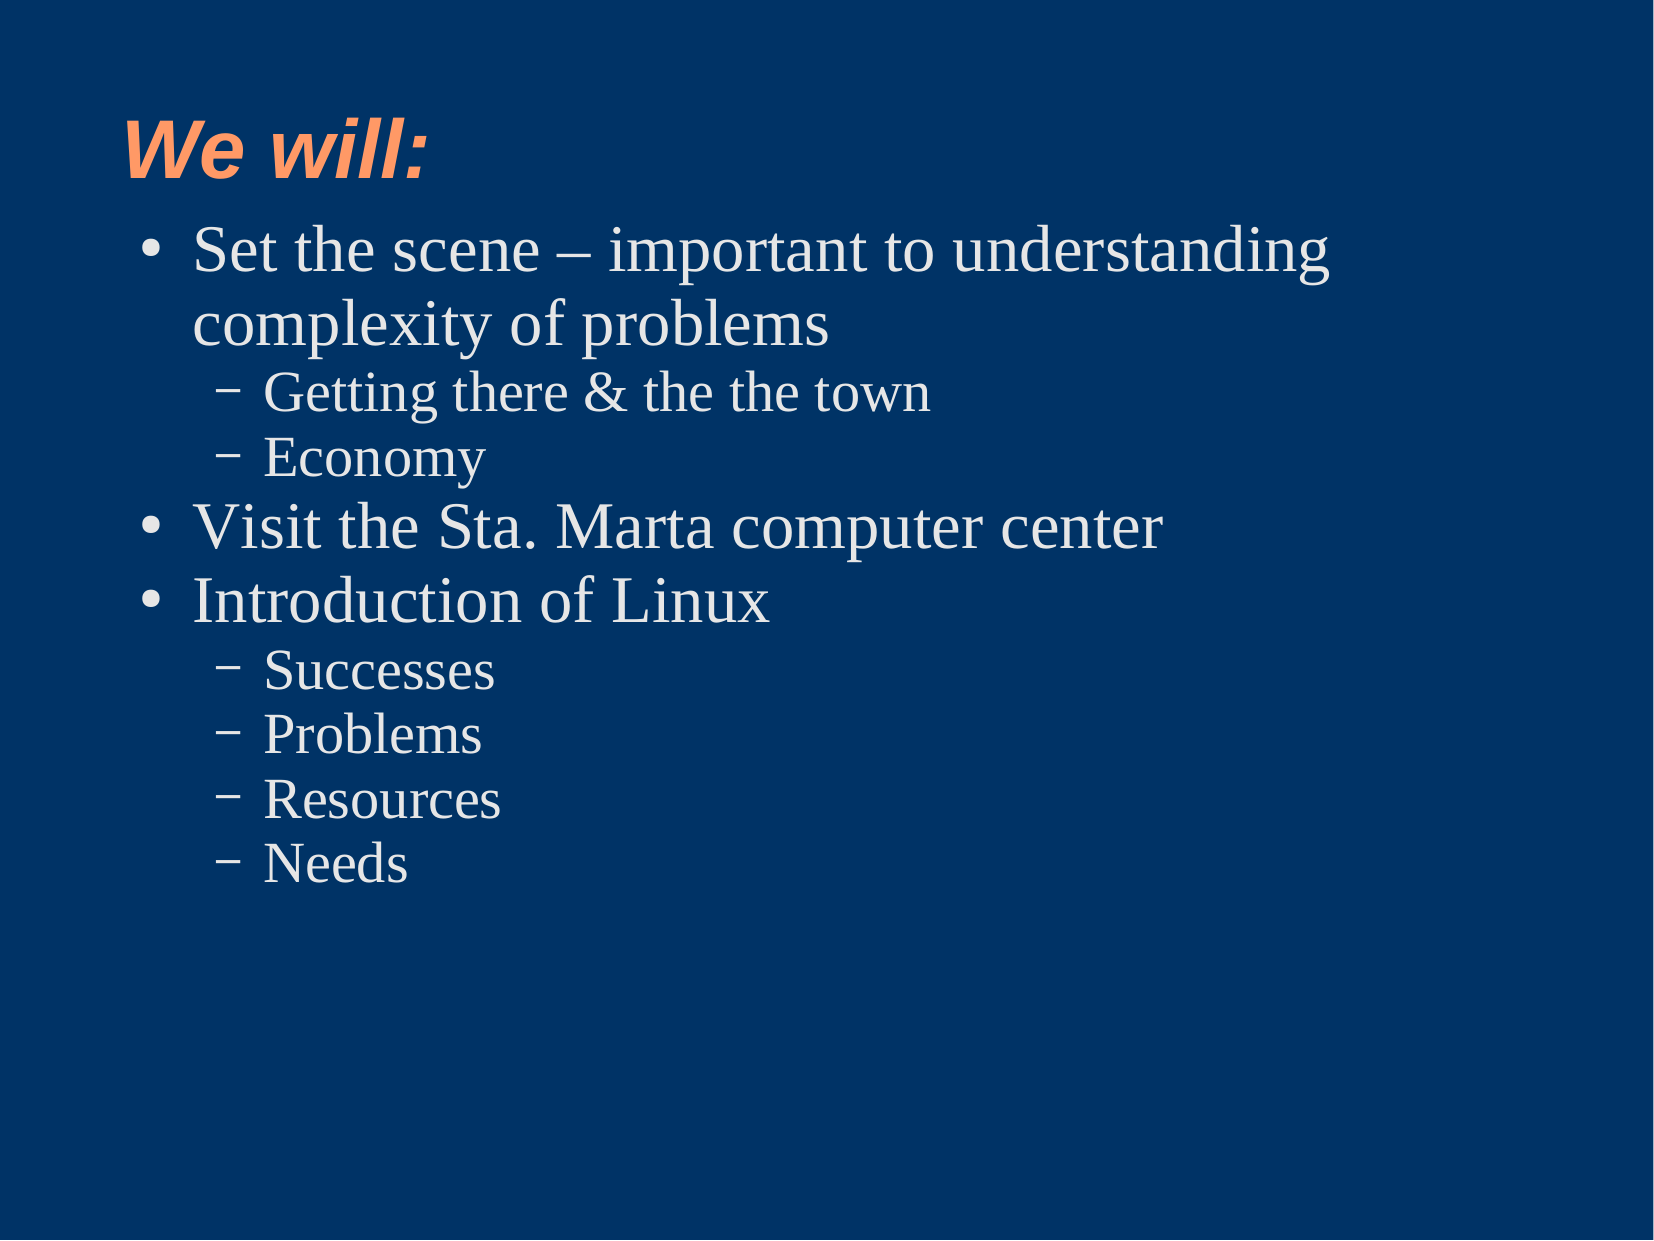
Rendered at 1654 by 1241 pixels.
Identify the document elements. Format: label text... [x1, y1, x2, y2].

title We will: [121, 46, 1534, 211]
list Set the scene – important to understanding complexity of problems Getting there & the the town Economy Visit the Sta. Marta computer center Introduction of Linux Successes Problems Resources Needs [121, 211, 1561, 1066]
